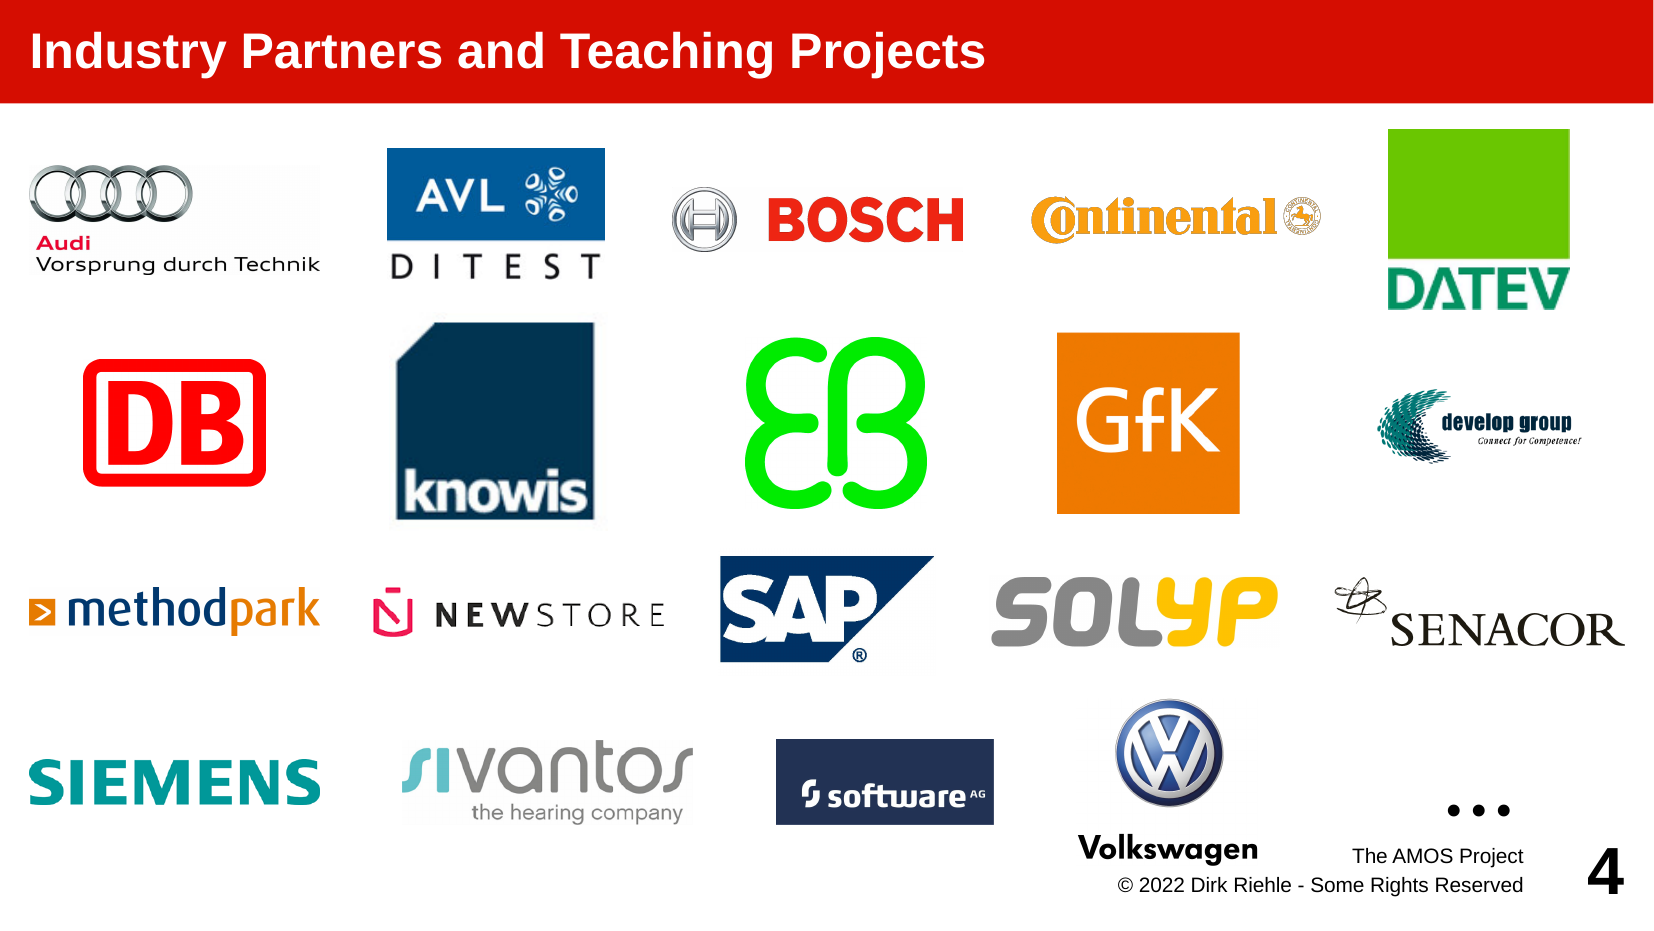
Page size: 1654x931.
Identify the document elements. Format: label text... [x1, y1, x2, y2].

picture [1076, 698, 1258, 866]
title Industry Partners and Teaching Projects [0, 0, 1654, 104]
picture [83, 359, 266, 487]
picture [373, 587, 664, 637]
picture [1334, 577, 1625, 646]
picture [1388, 129, 1570, 310]
picture [989, 575, 1280, 649]
picture [672, 187, 963, 253]
picture [718, 548, 936, 676]
picture [387, 148, 605, 292]
picture [389, 312, 608, 531]
picture [1057, 332, 1240, 514]
picture [776, 739, 994, 826]
picture [29, 165, 320, 275]
picture [29, 587, 320, 636]
picture [1370, 371, 1588, 481]
picture [29, 759, 320, 806]
picture [1030, 195, 1321, 244]
picture [745, 337, 927, 509]
text_box ... [1341, 691, 1617, 873]
picture [402, 740, 693, 825]
